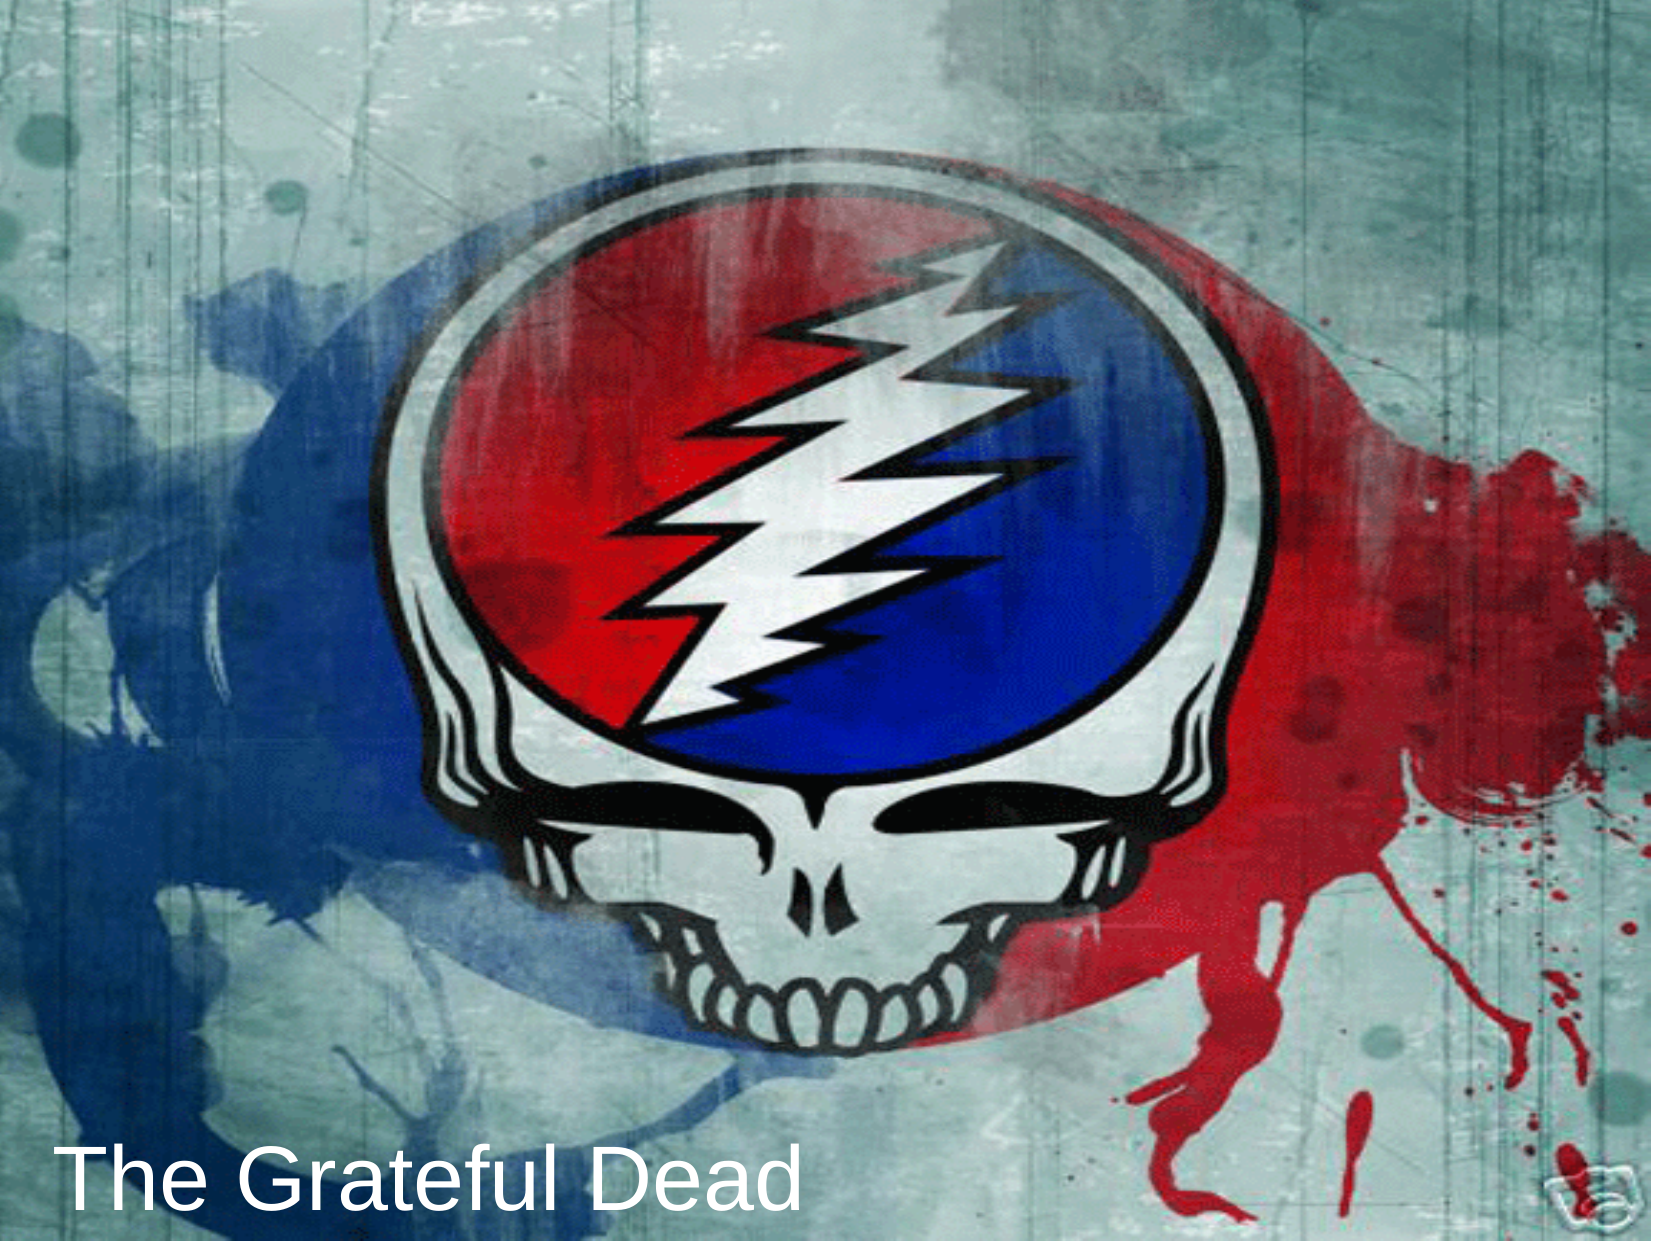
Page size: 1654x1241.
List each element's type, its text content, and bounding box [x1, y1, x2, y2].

text_box The Grateful Dead [37, 1120, 822, 1238]
picture [0, 0, 1651, 1241]
